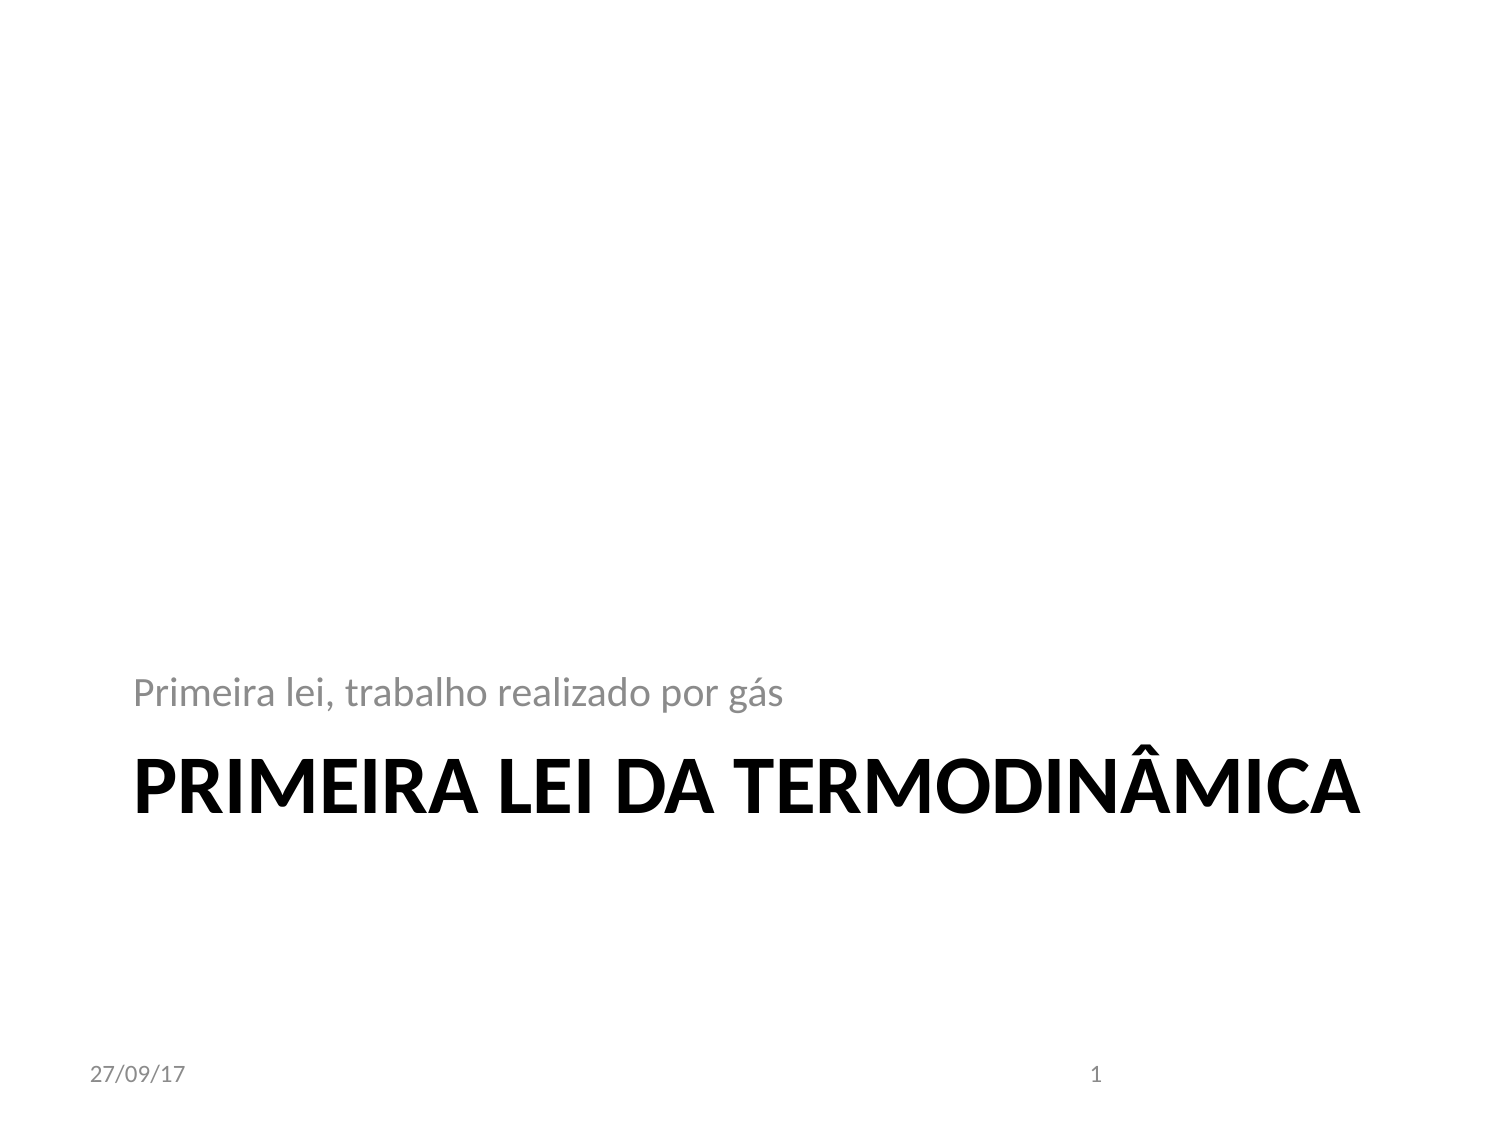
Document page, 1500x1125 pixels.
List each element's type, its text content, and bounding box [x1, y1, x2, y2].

text_box 27/09/17 [74, 1042, 425, 1103]
text_box Primeira lei, trabalho realizado por gás [118, 476, 1394, 723]
text_box Primeira lei da termodinâmica [118, 723, 1394, 947]
text_box <número> [1074, 1042, 1425, 1103]
